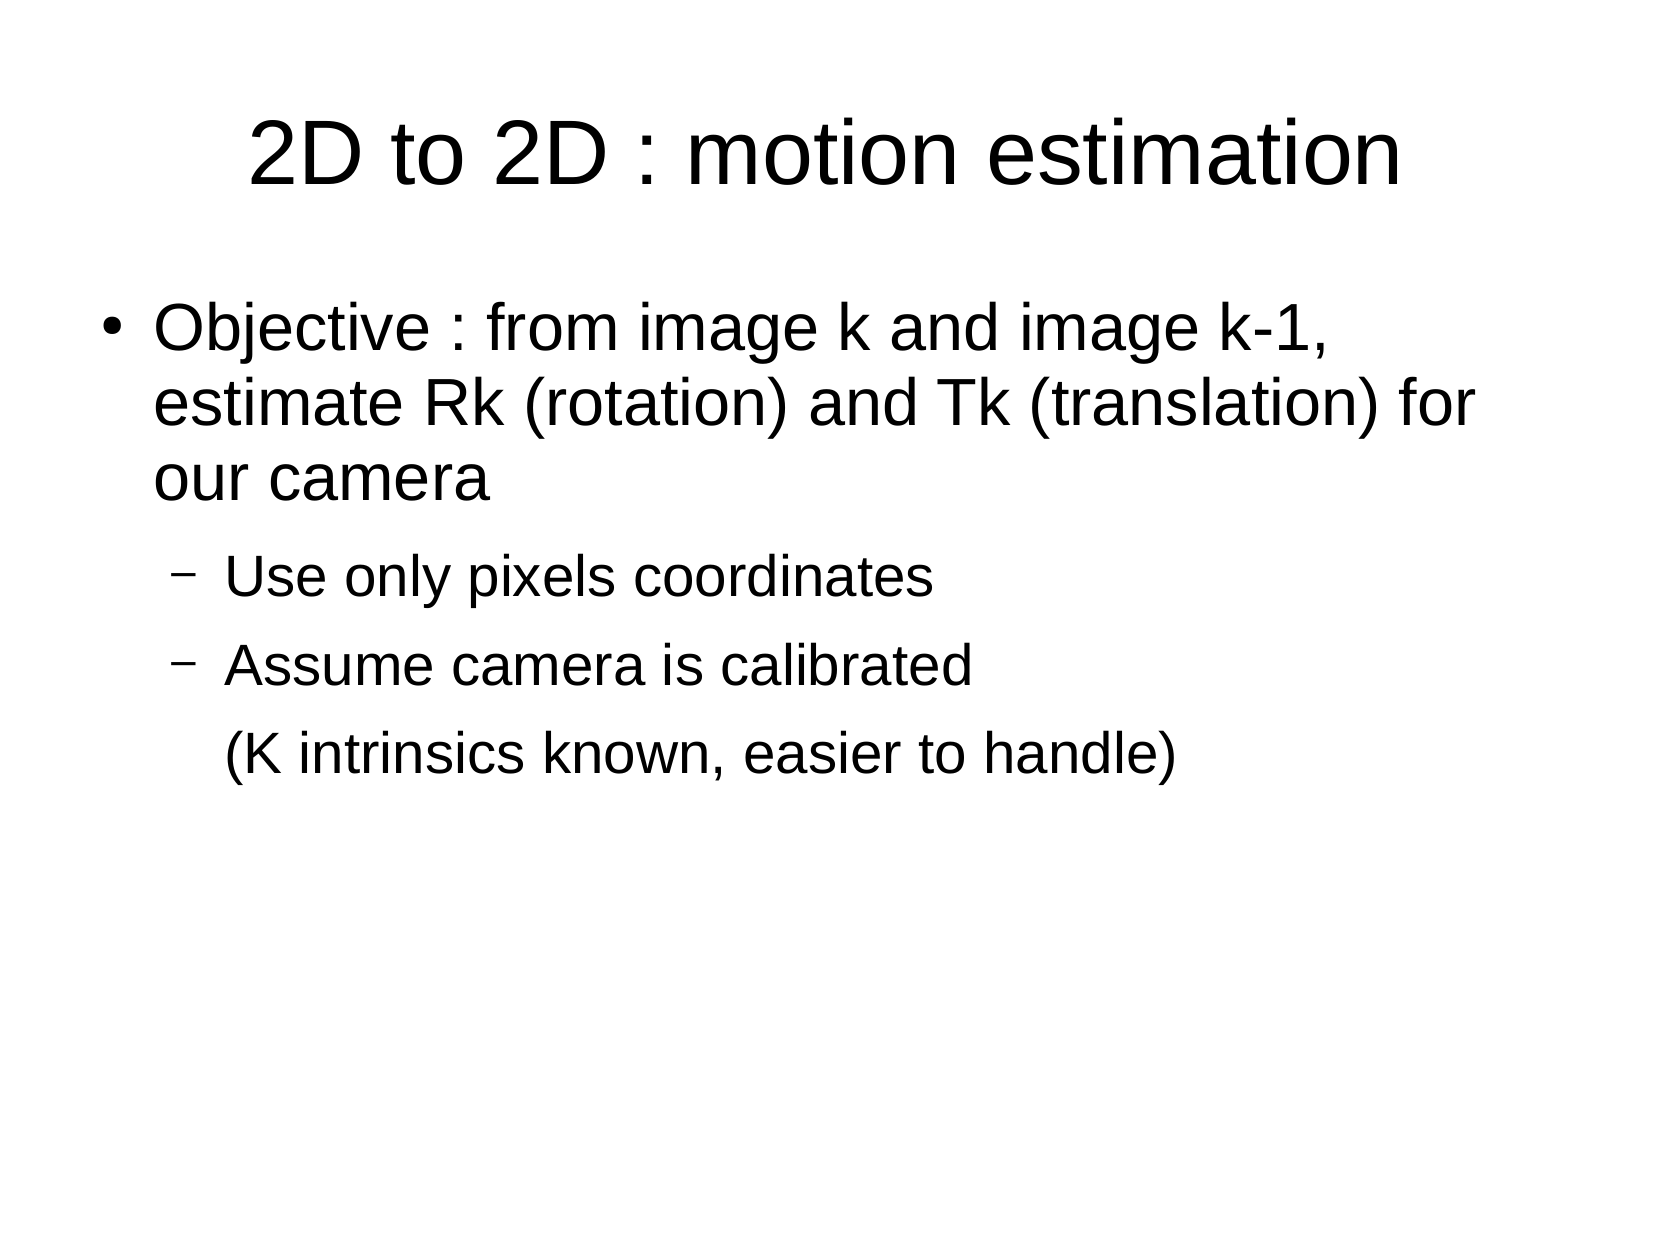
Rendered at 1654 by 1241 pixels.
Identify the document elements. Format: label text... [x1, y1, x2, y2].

title 2D to 2D : motion estimation [82, 49, 1571, 257]
list Objective : from image k and image k-1, estimate Rk (rotation) and Tk (translation) for our camera Use only pixels coordinates Assume camera is calibrated (K intrinsics known, easier to handle) [82, 290, 1571, 1010]
